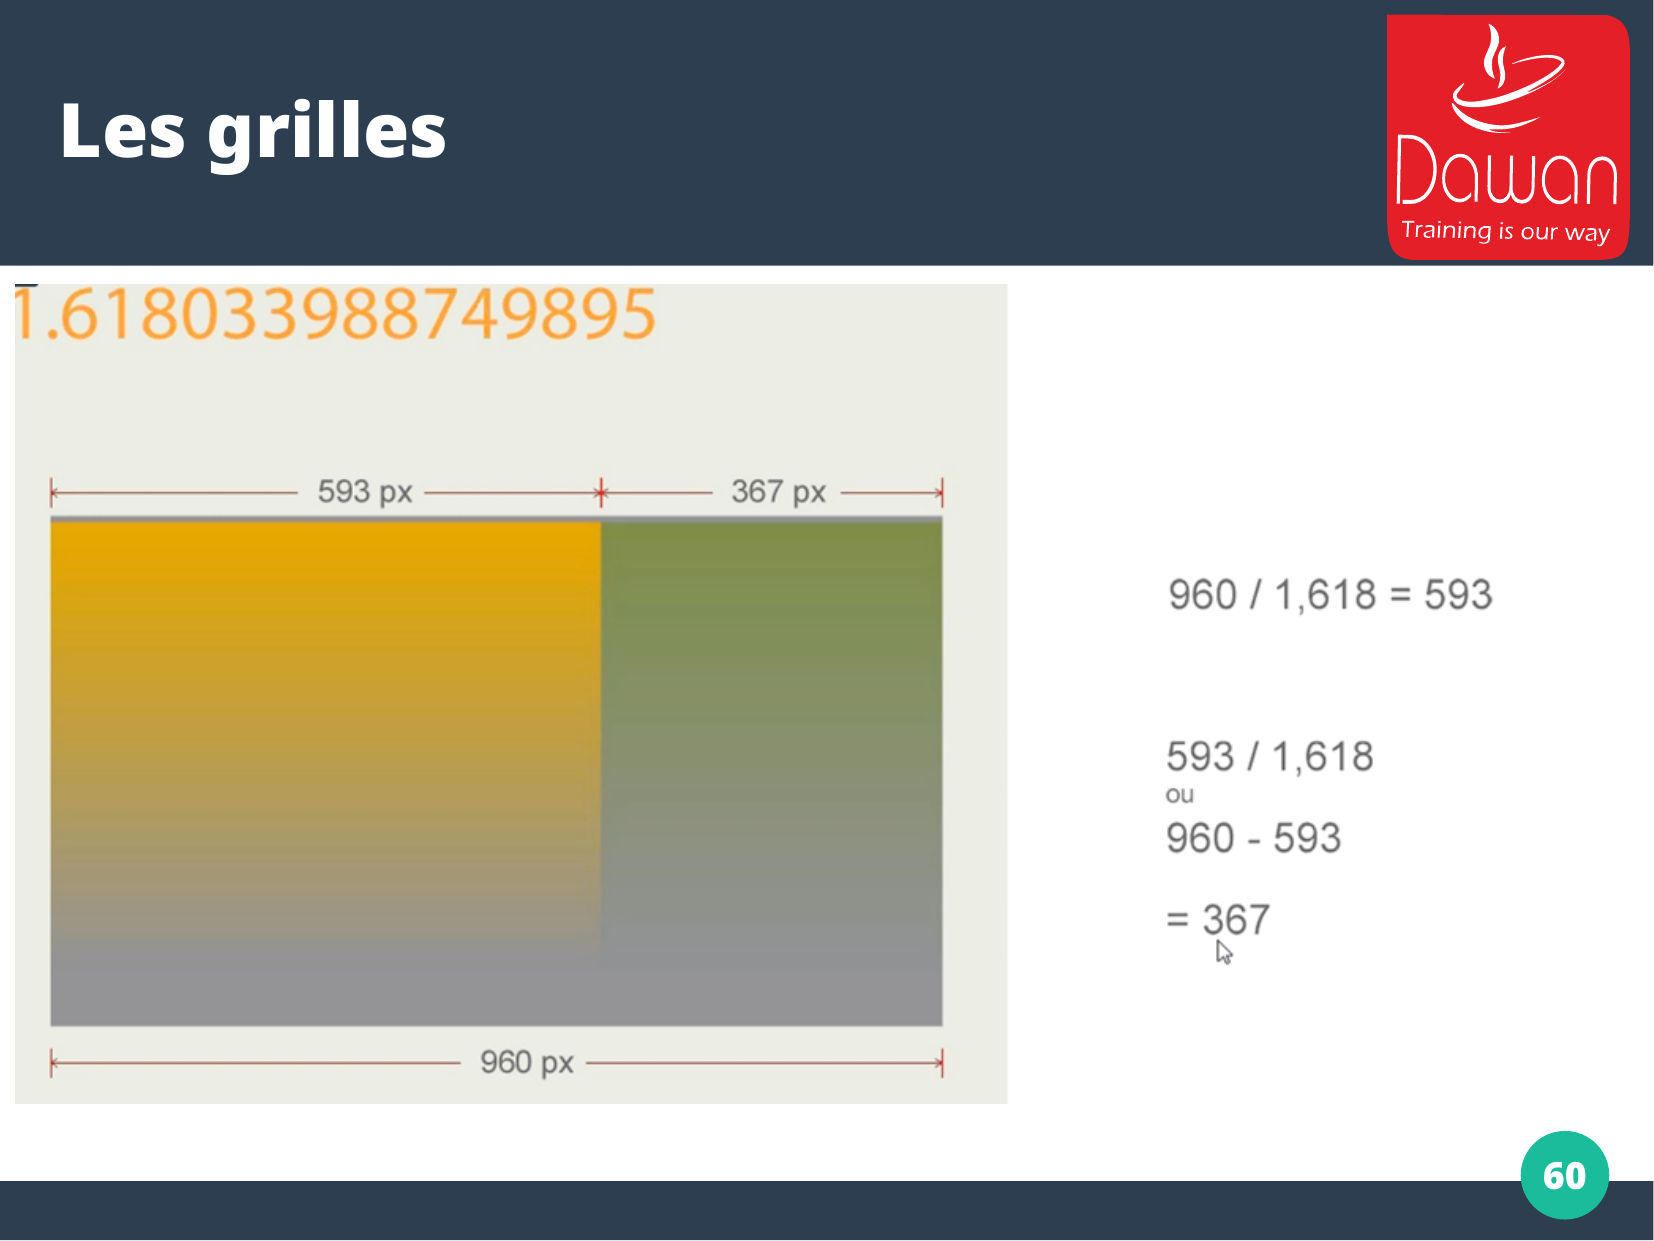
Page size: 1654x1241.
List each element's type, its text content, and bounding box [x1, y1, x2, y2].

picture [1387, 14, 1630, 260]
title Les grilles [59, 49, 1387, 207]
picture [14, 283, 1632, 1104]
